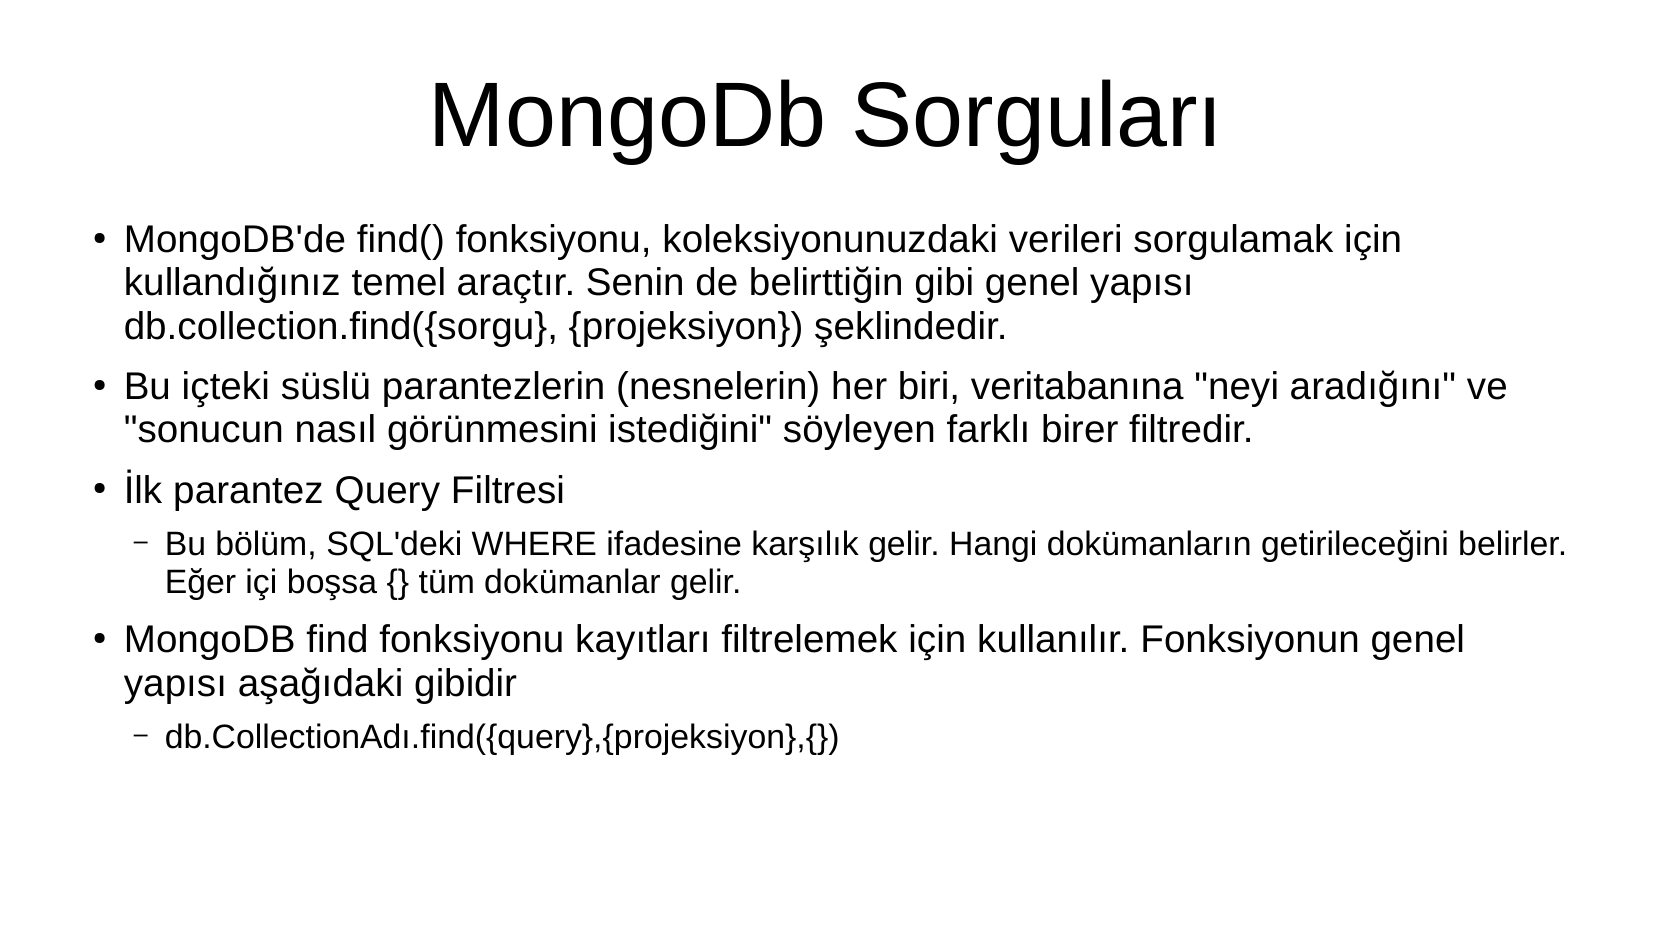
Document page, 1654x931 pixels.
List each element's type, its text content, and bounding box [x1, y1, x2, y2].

list MongoDB'de find() fonksiyonu, koleksiyonunuzdaki verileri sorgulamak için kullandığınız temel araçtır. Senin de belirttiğin gibi genel yapısı db.collection.find({sorgu}, {projeksiyon}) şeklindedir. Bu içteki süslü parantezlerin (nesnelerin) her biri, veritabanına "neyi aradığını" ve "sonucun nasıl görünmesini istediğini" söyleyen farklı birer filtredir. İlk parantez Query Filtresi Bu bölüm, SQL'deki WHERE ifadesine karşılık gelir. Hangi dokümanların getirileceğini belirler. Eğer içi boşsa {} tüm dokümanlar gelir. MongoDB find fonksiyonu kayıtları filtrelemek için kullanılır. Fonksiyonun genel yapısı aşağıdaki gibidir db.CollectionAdı.find({query},{projeksiyon},{}) [82, 217, 1571, 758]
title MongoDb Sorguları [82, 37, 1571, 193]
